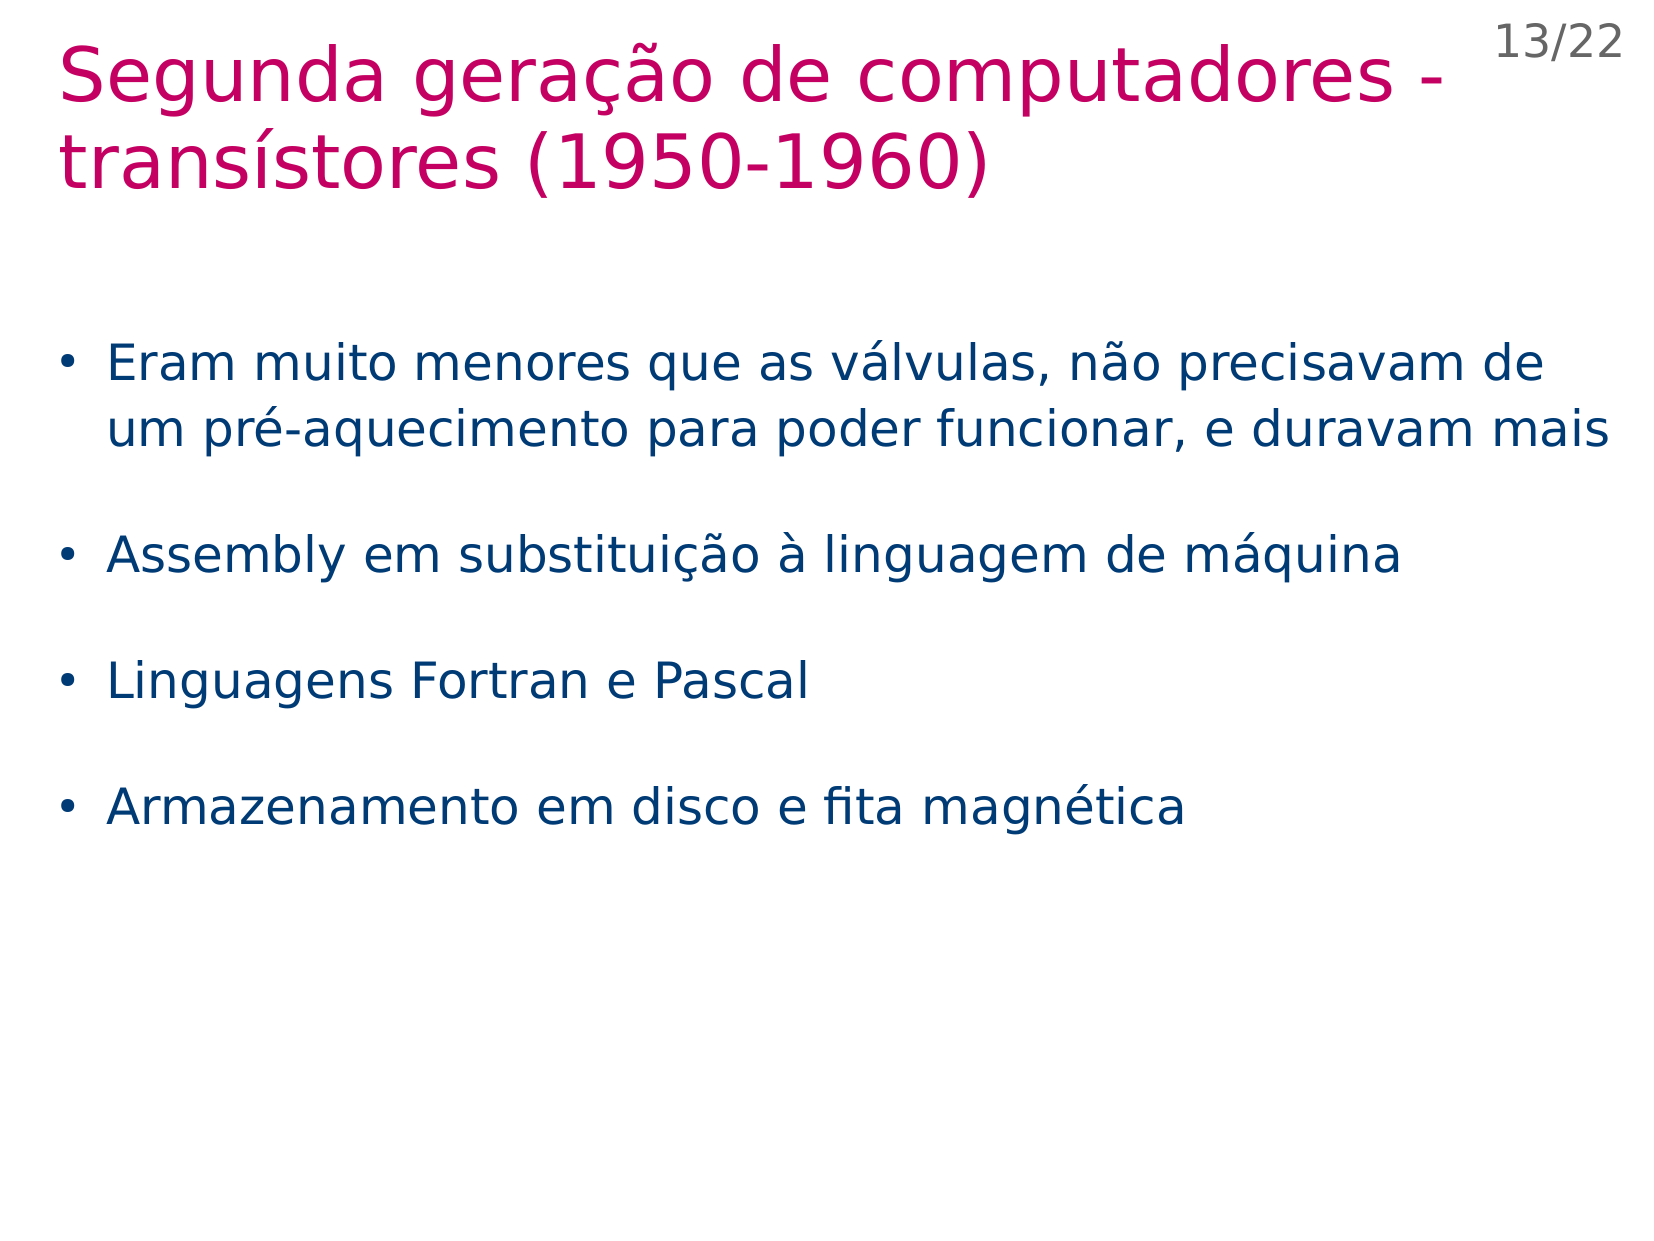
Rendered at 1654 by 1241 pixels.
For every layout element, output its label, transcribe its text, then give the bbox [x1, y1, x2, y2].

list Eram muito menores que as válvulas, não precisavam de um pré-aquecimento para poder funcionar, e duravam mais Assembly em substituição à linguagem de máquina Linguagens Fortran e Pascal Armazenamento em disco e fita magnética [59, 324, 1625, 1211]
title Segunda geração de computadores -transístores (1950-1960) [59, 1, 1625, 237]
